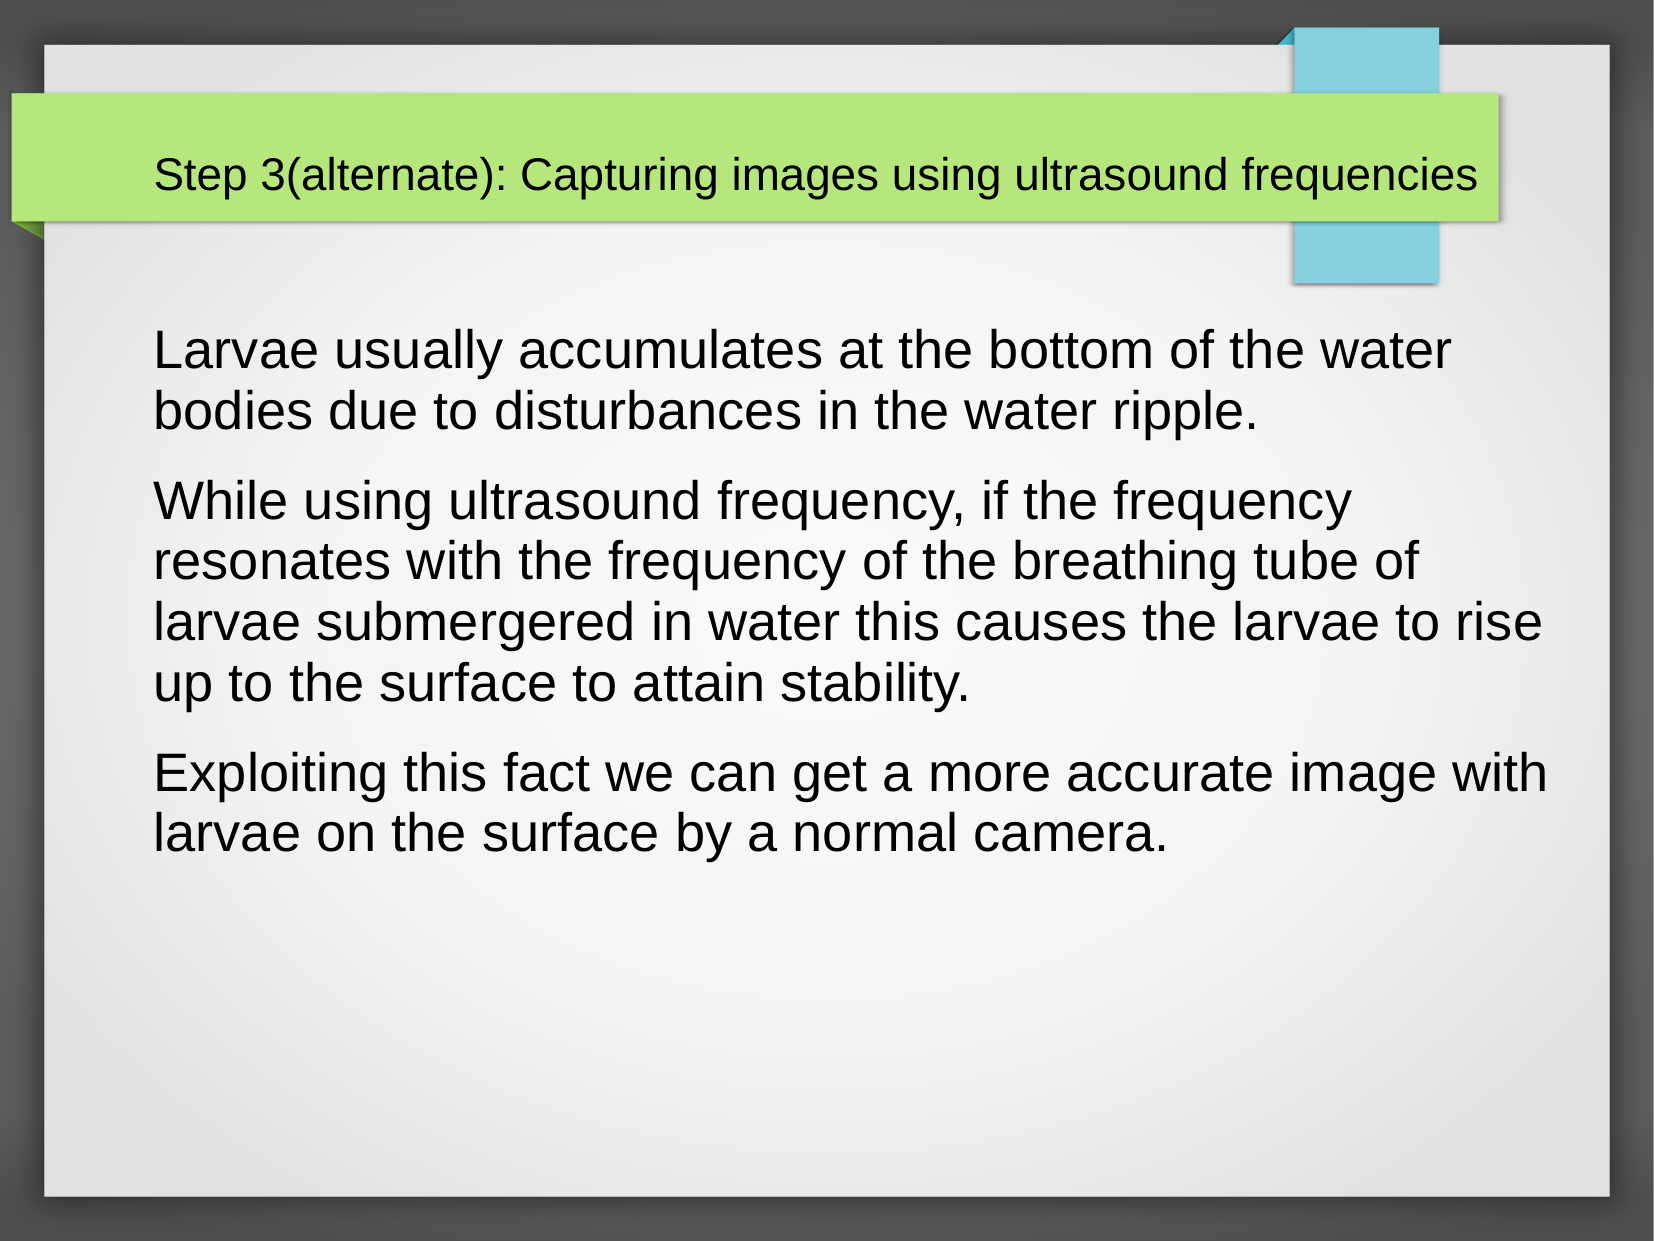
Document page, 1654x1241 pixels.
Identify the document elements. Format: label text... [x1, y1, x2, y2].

list Step 3(alternate): Capturing images using ultrasound frequencies Larvae usually accumulates at the bottom of the water bodies due to disturbances in the water ripple. While using ultrasound frequency, if the frequency resonates with the frequency of the breathing tube of larvae submergered in water this causes the larvae to rise up to the surface to attain stability. Exploiting this fact we can get a more accurate image with larvae on the surface by a normal camera. [82, 59, 1571, 1170]
picture [0, 0, 1654, 1241]
